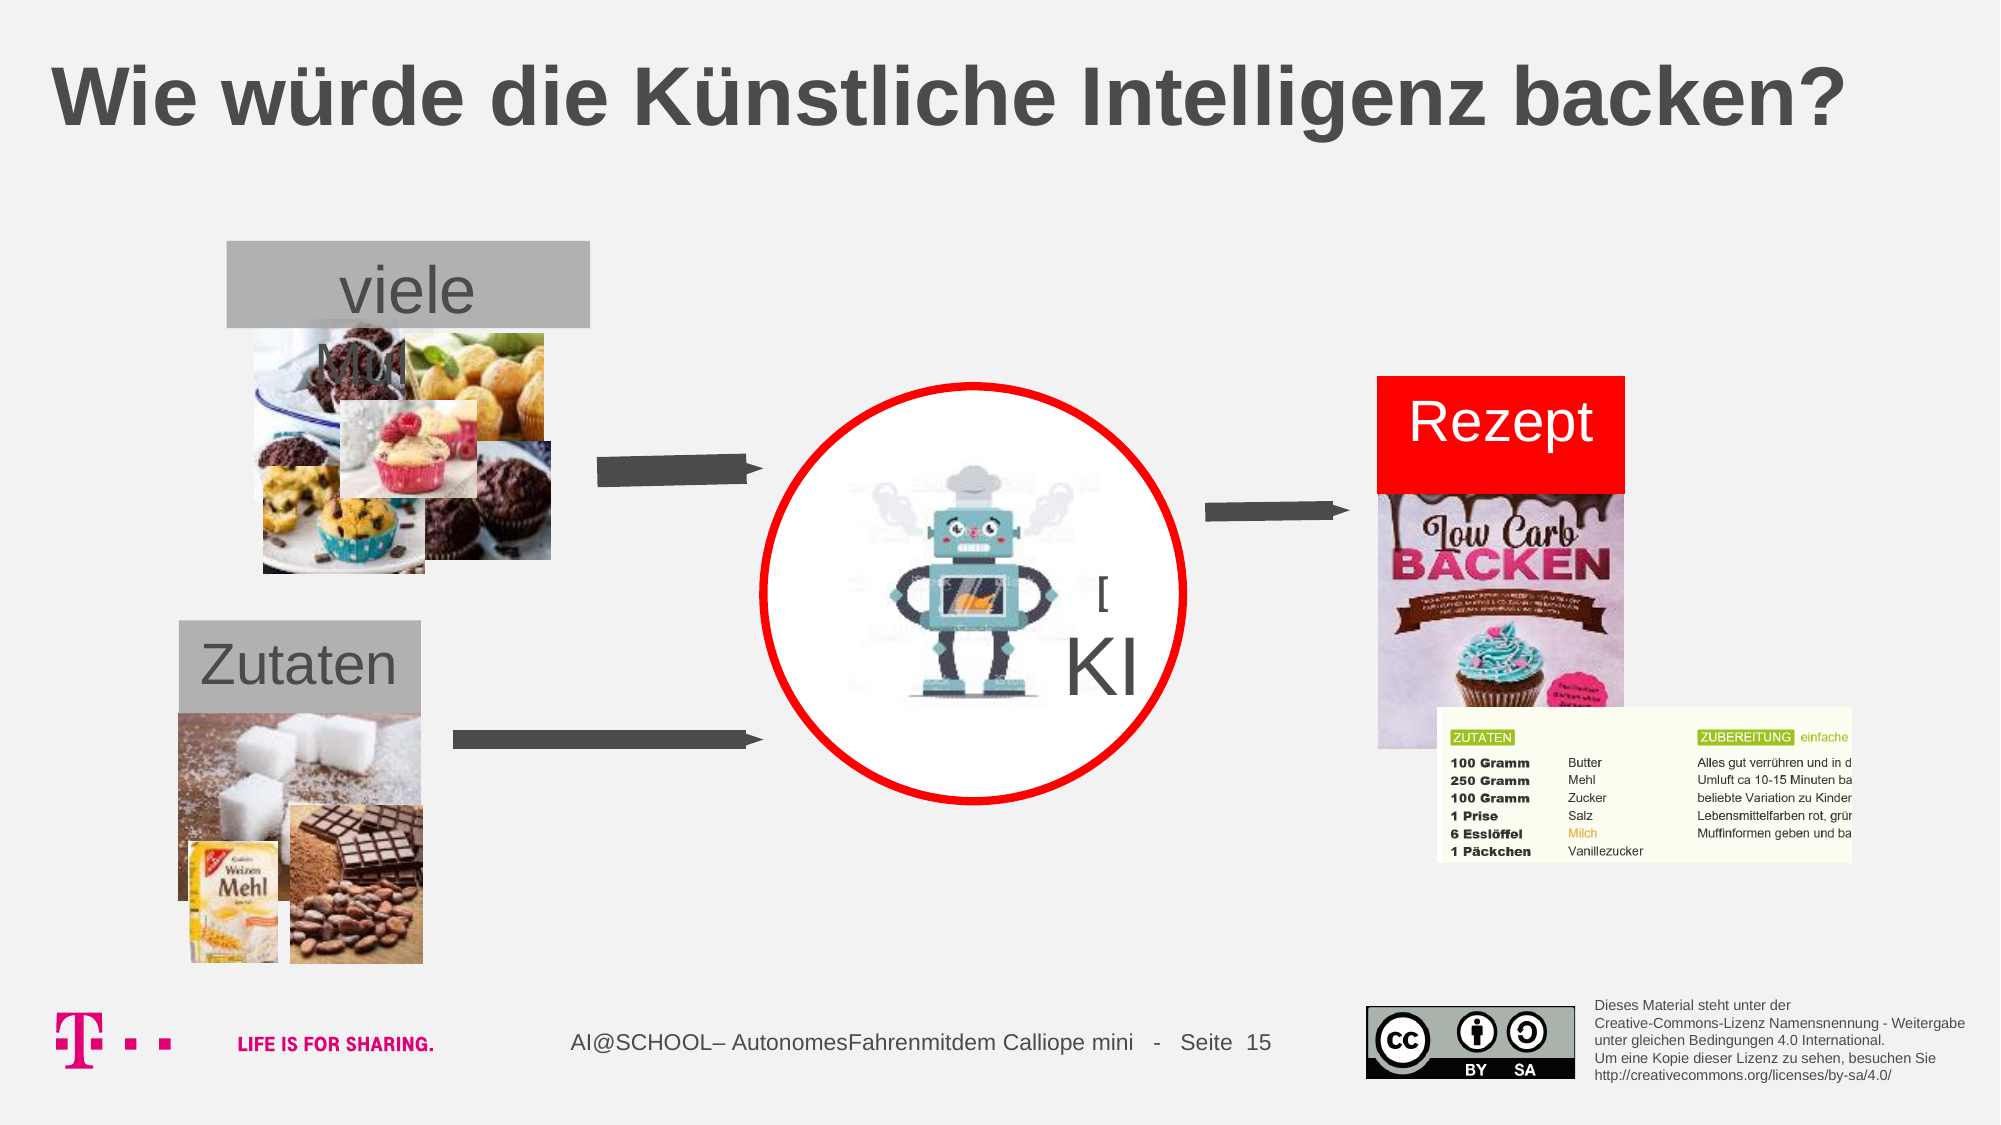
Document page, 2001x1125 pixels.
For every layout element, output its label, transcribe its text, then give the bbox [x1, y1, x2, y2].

picture [178, 714, 423, 964]
picture [254, 329, 551, 574]
picture [848, 458, 1099, 708]
text_box KI [763, 386, 1183, 802]
text_box KI [1051, 606, 1202, 757]
text_box viele Muffins [226, 240, 591, 329]
text_box Zutaten [178, 620, 421, 714]
picture [1378, 494, 1852, 863]
text_box Wie würde die Künstliche Intelligenz backen? [36, 45, 1964, 318]
text_box Rezept [1378, 377, 1624, 493]
